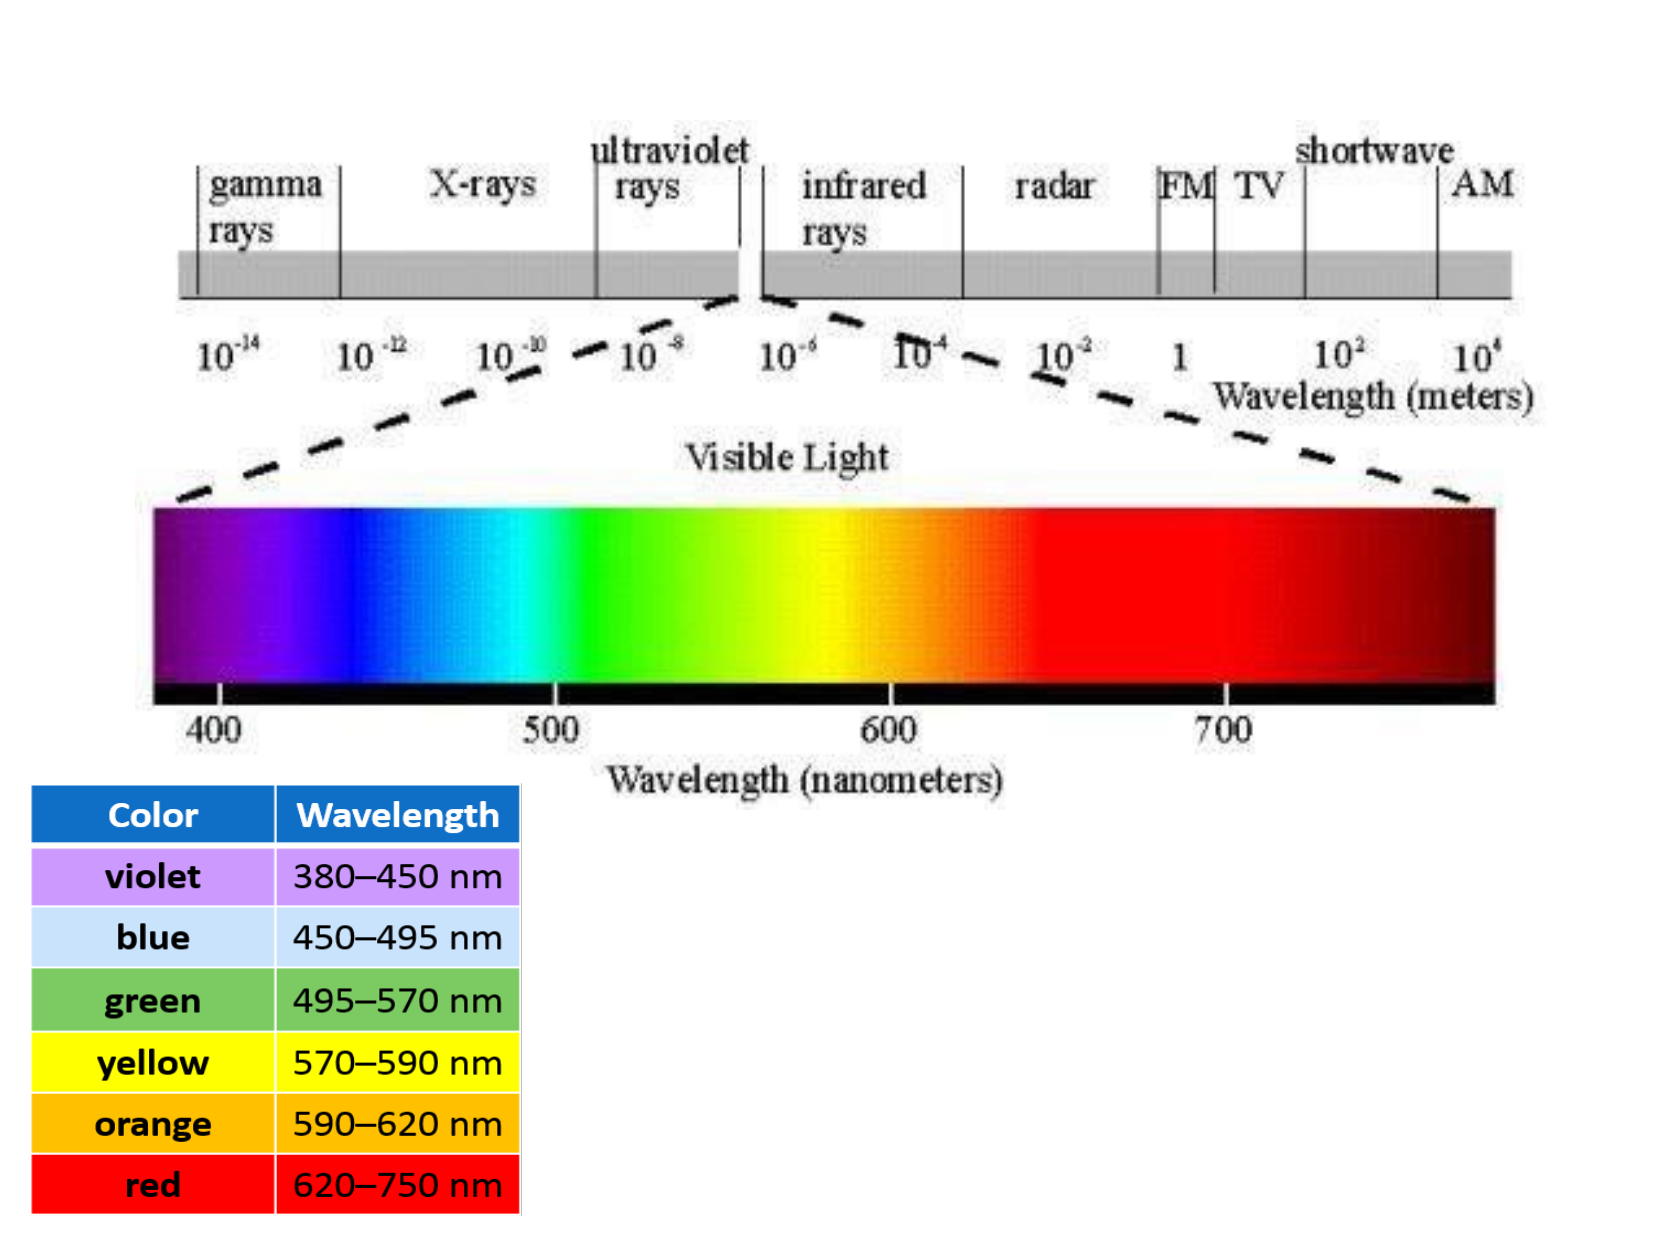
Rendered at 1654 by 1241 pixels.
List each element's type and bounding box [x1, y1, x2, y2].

picture [29, 120, 1546, 1230]
